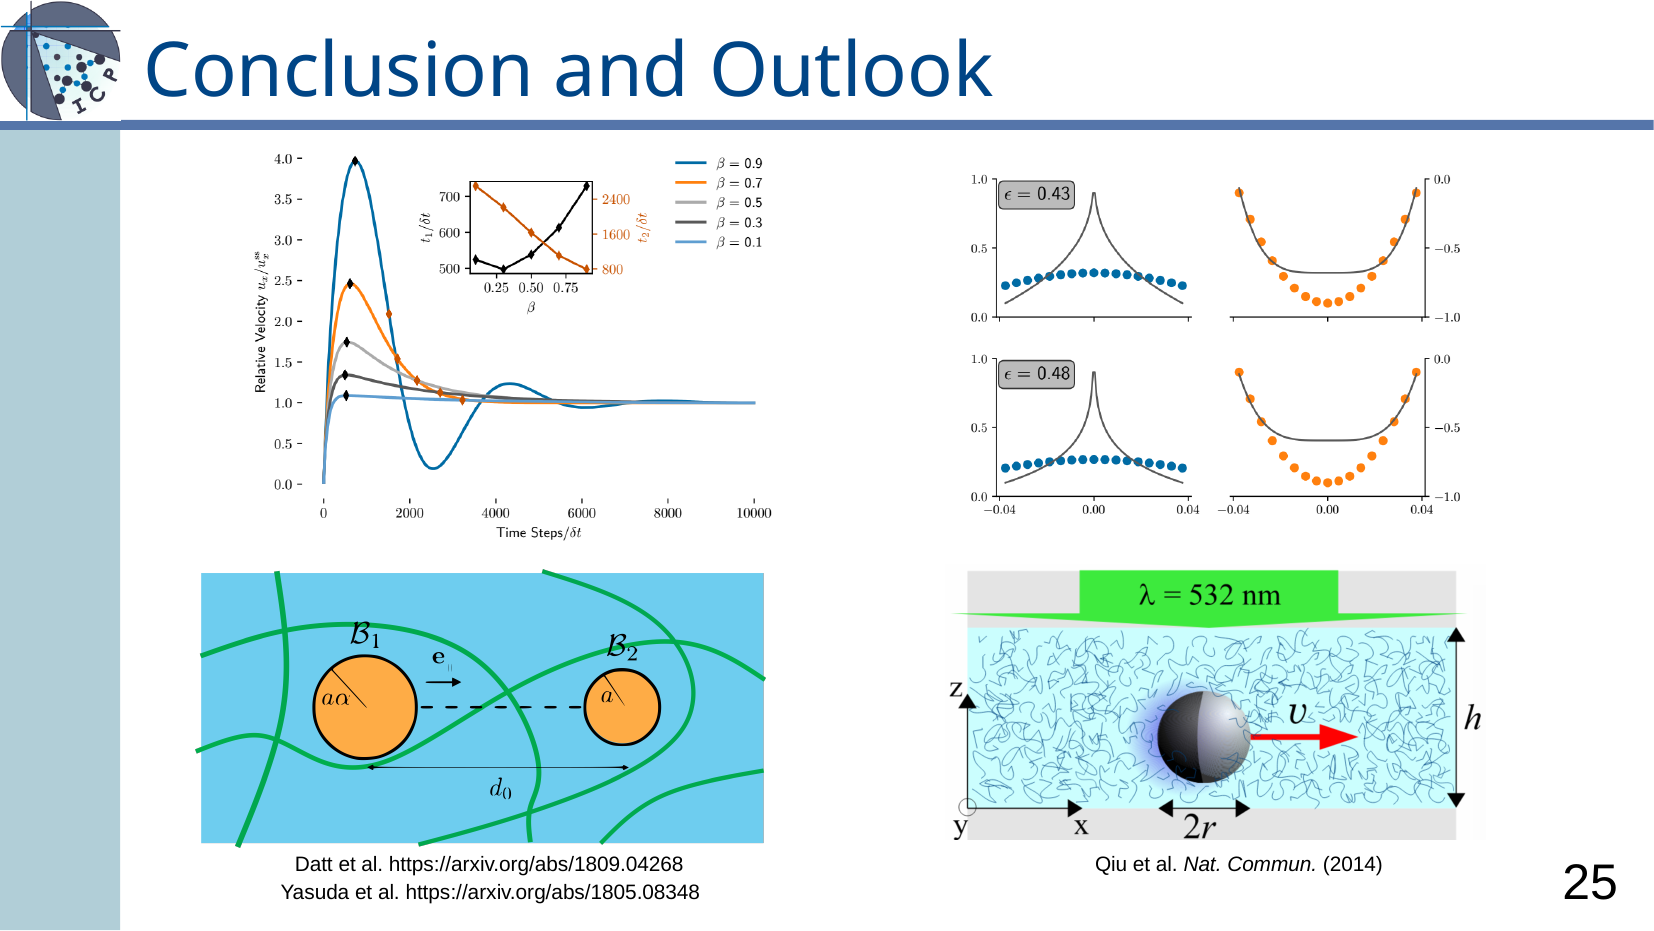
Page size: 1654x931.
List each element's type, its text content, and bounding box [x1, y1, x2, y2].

title Conclusion and Outlook [135, 0, 1636, 121]
picture [945, 564, 1486, 841]
text_box Yasuda et al. https://arxiv.org/abs/1805.08348 [265, 873, 822, 931]
picture [0, 0, 121, 121]
text_box Datt et al. https://arxiv.org/abs/1809.04268 [279, 844, 796, 873]
text_box Qiu et al. Nat. Commun. (2014) [1080, 845, 1596, 901]
picture [240, 134, 800, 550]
picture [195, 569, 766, 848]
picture [960, 164, 1471, 530]
